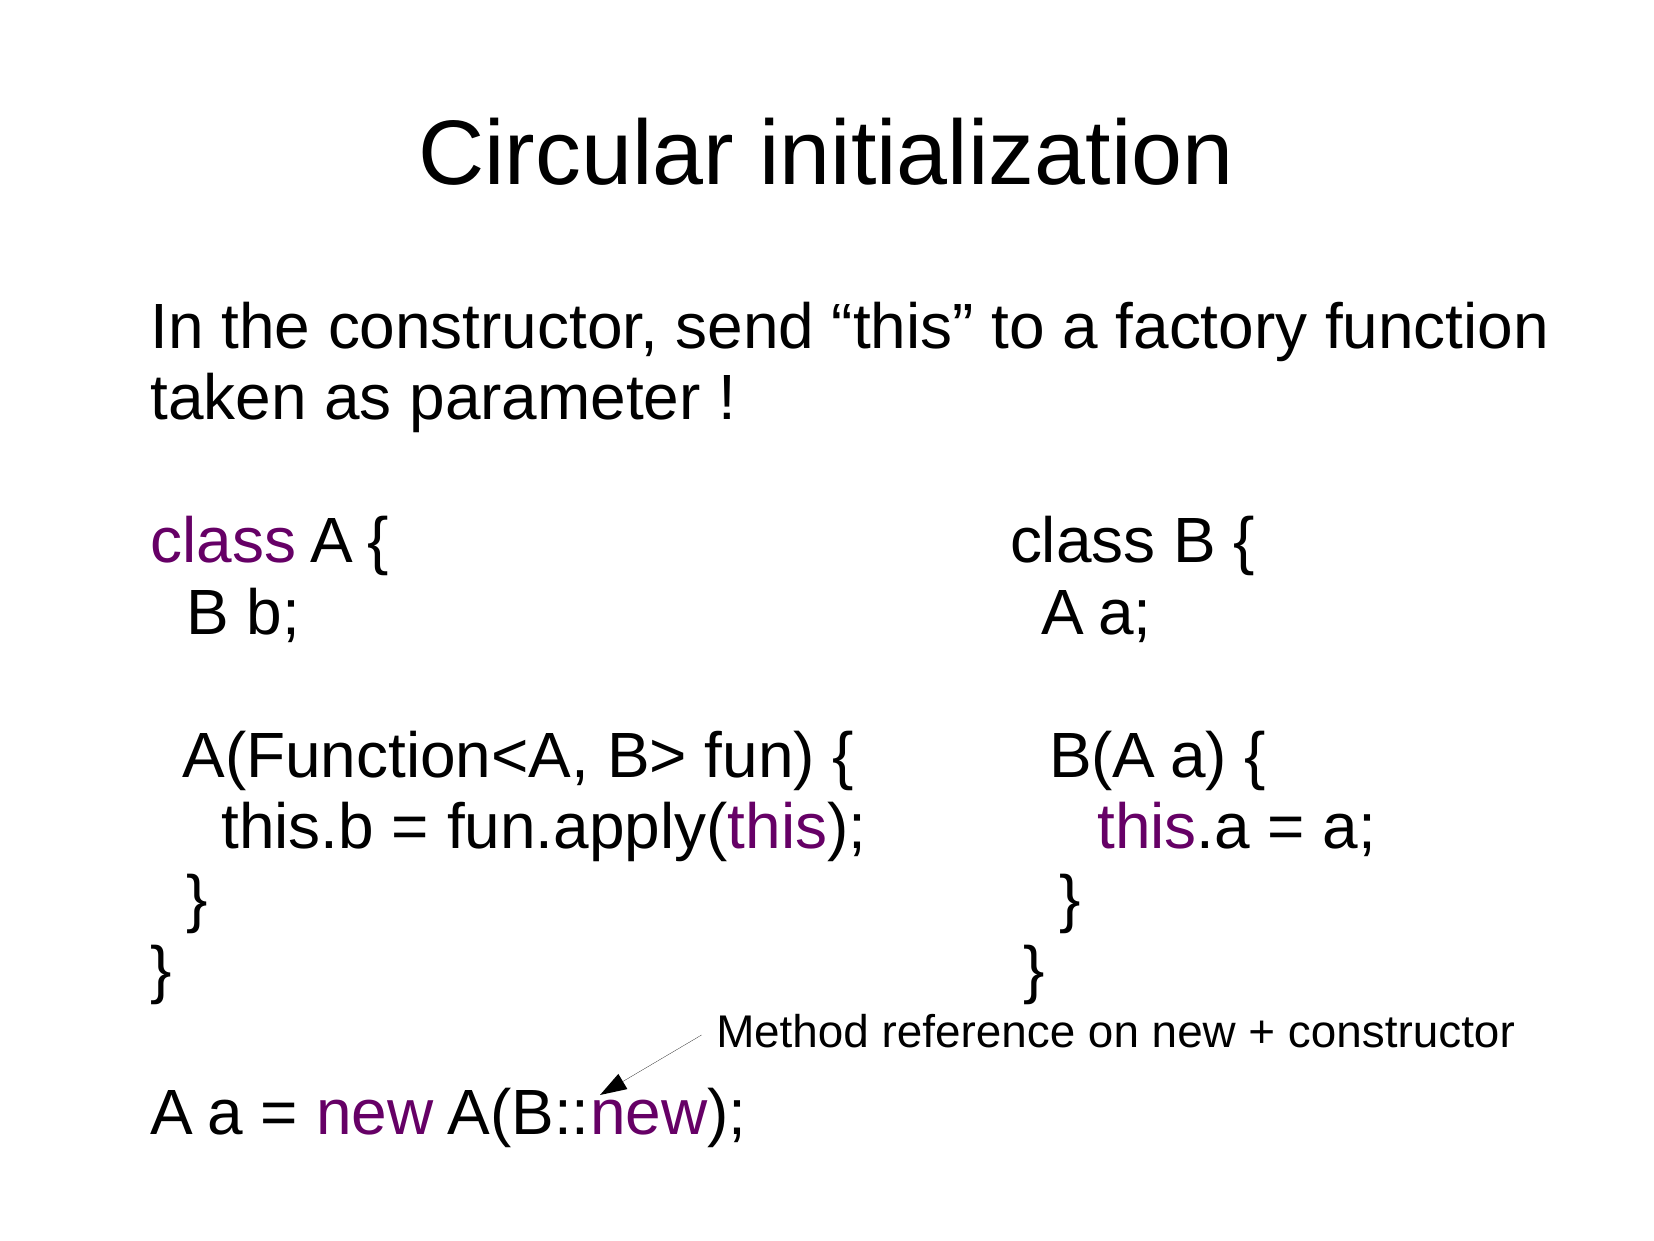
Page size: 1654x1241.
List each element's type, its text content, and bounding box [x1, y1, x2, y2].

list In the constructor, send “this” to a factory function taken as parameter ! class A { class B { B b; A a; A(Function<A, B> fun) { B(A a) { this.b = fun.apply(this); this.a = a; } } } } A a = new A(B::new); [82, 290, 1571, 1156]
title Circular initialization [82, 49, 1571, 257]
text_box Method reference on new + constructor [701, 998, 1531, 1066]
